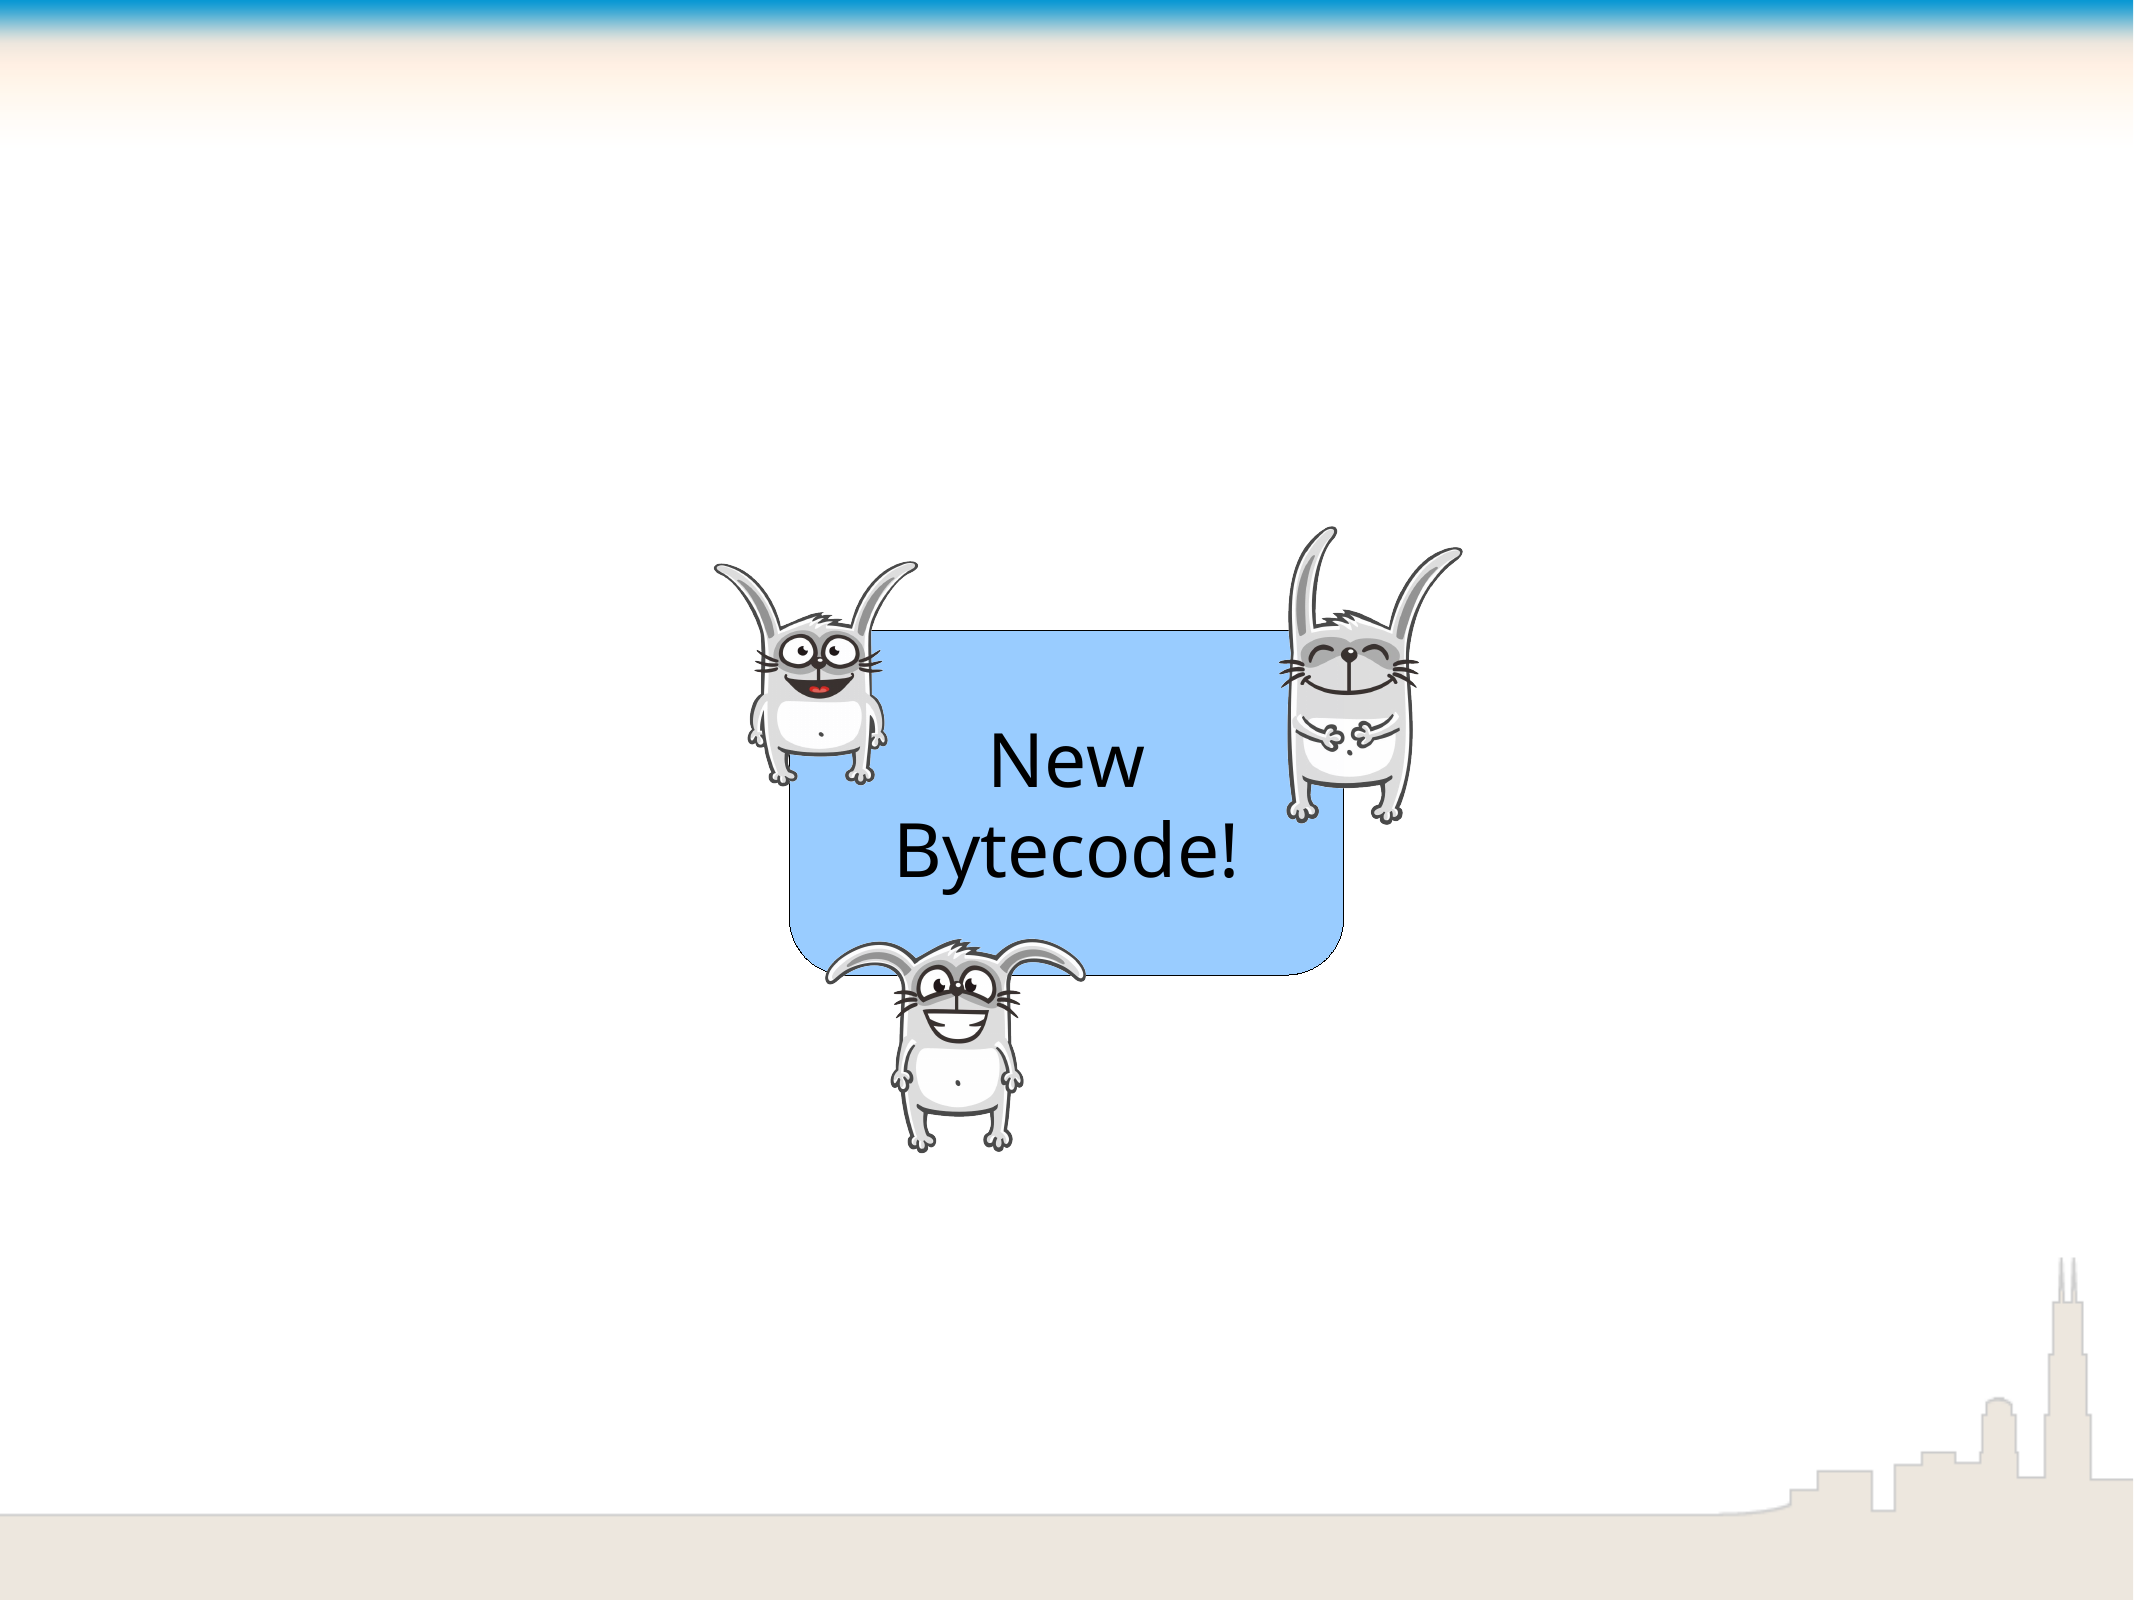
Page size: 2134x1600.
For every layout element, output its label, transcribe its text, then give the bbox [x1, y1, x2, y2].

picture [0, 4, 2134, 1600]
text_box New Bytecode! [789, 630, 1344, 976]
